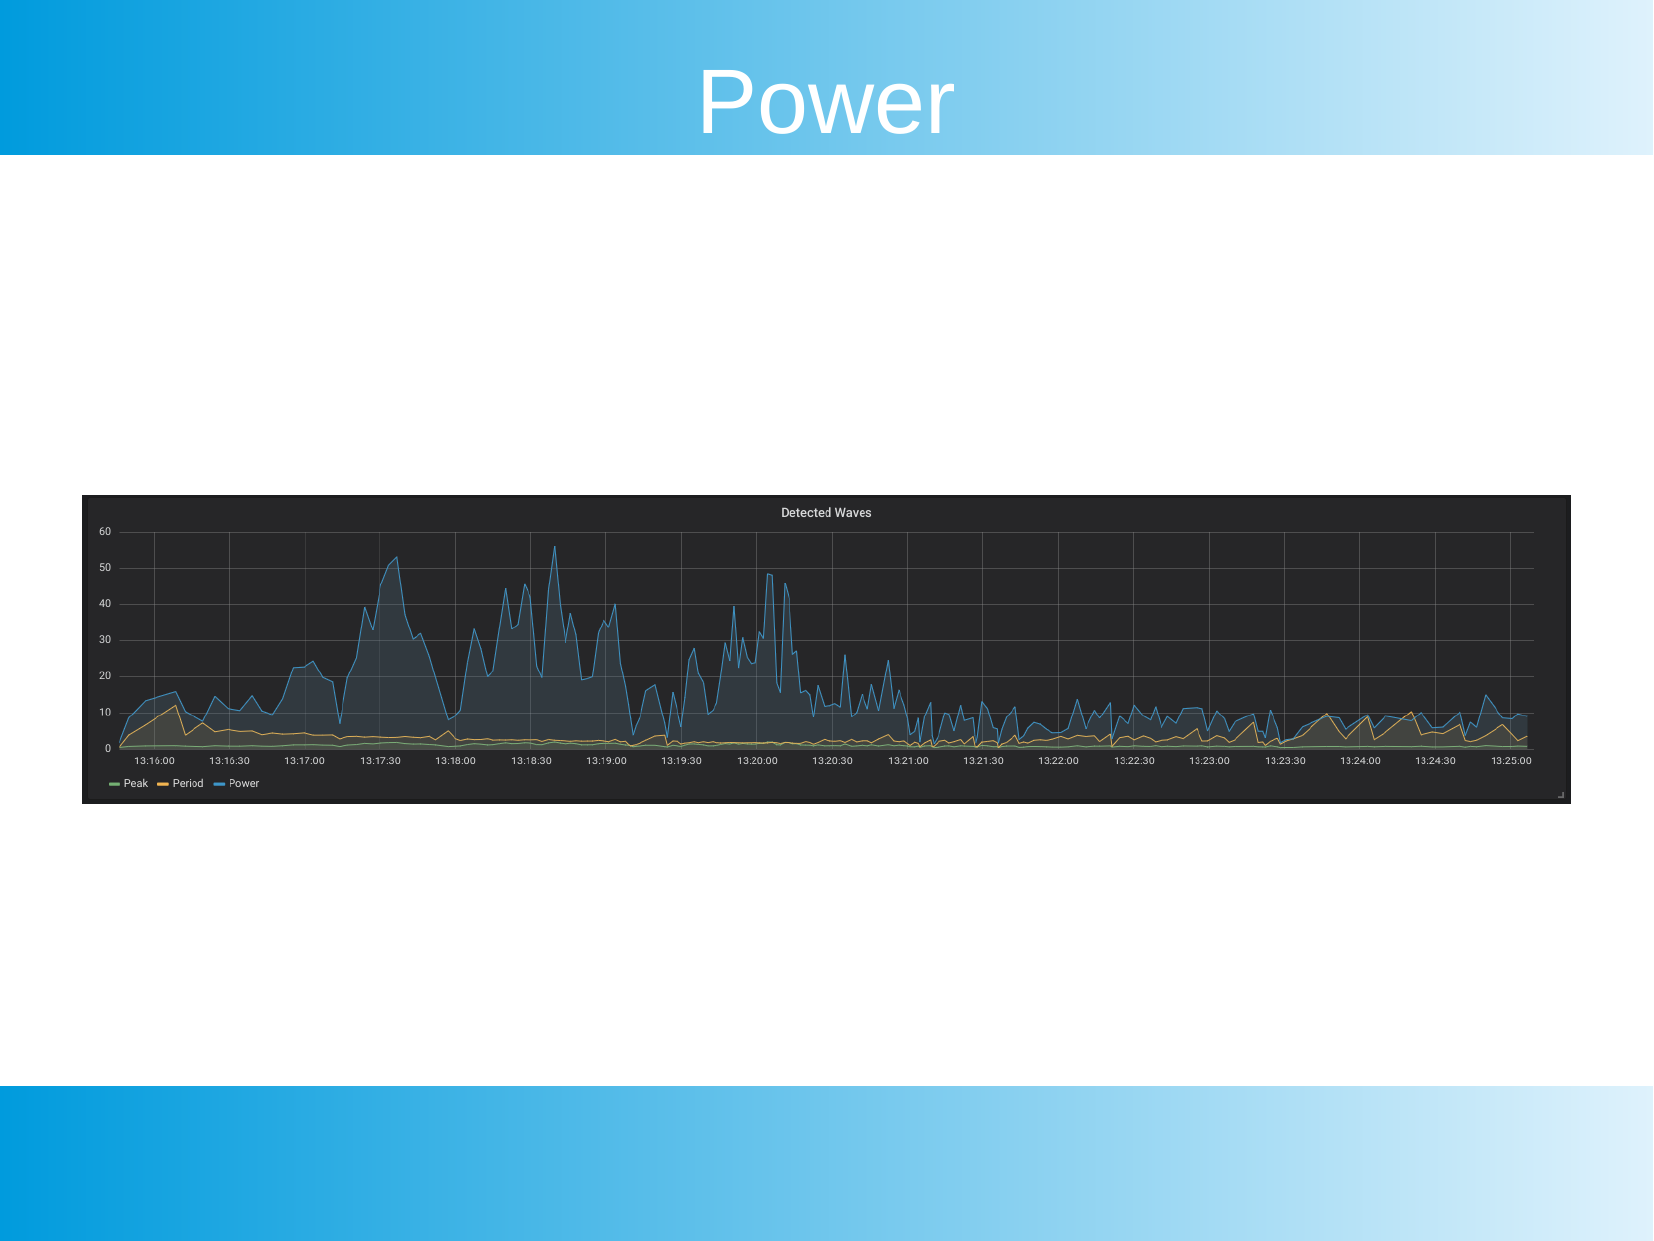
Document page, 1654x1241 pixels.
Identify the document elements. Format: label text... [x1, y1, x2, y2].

title Power [82, 49, 1571, 155]
picture [82, 495, 1571, 804]
